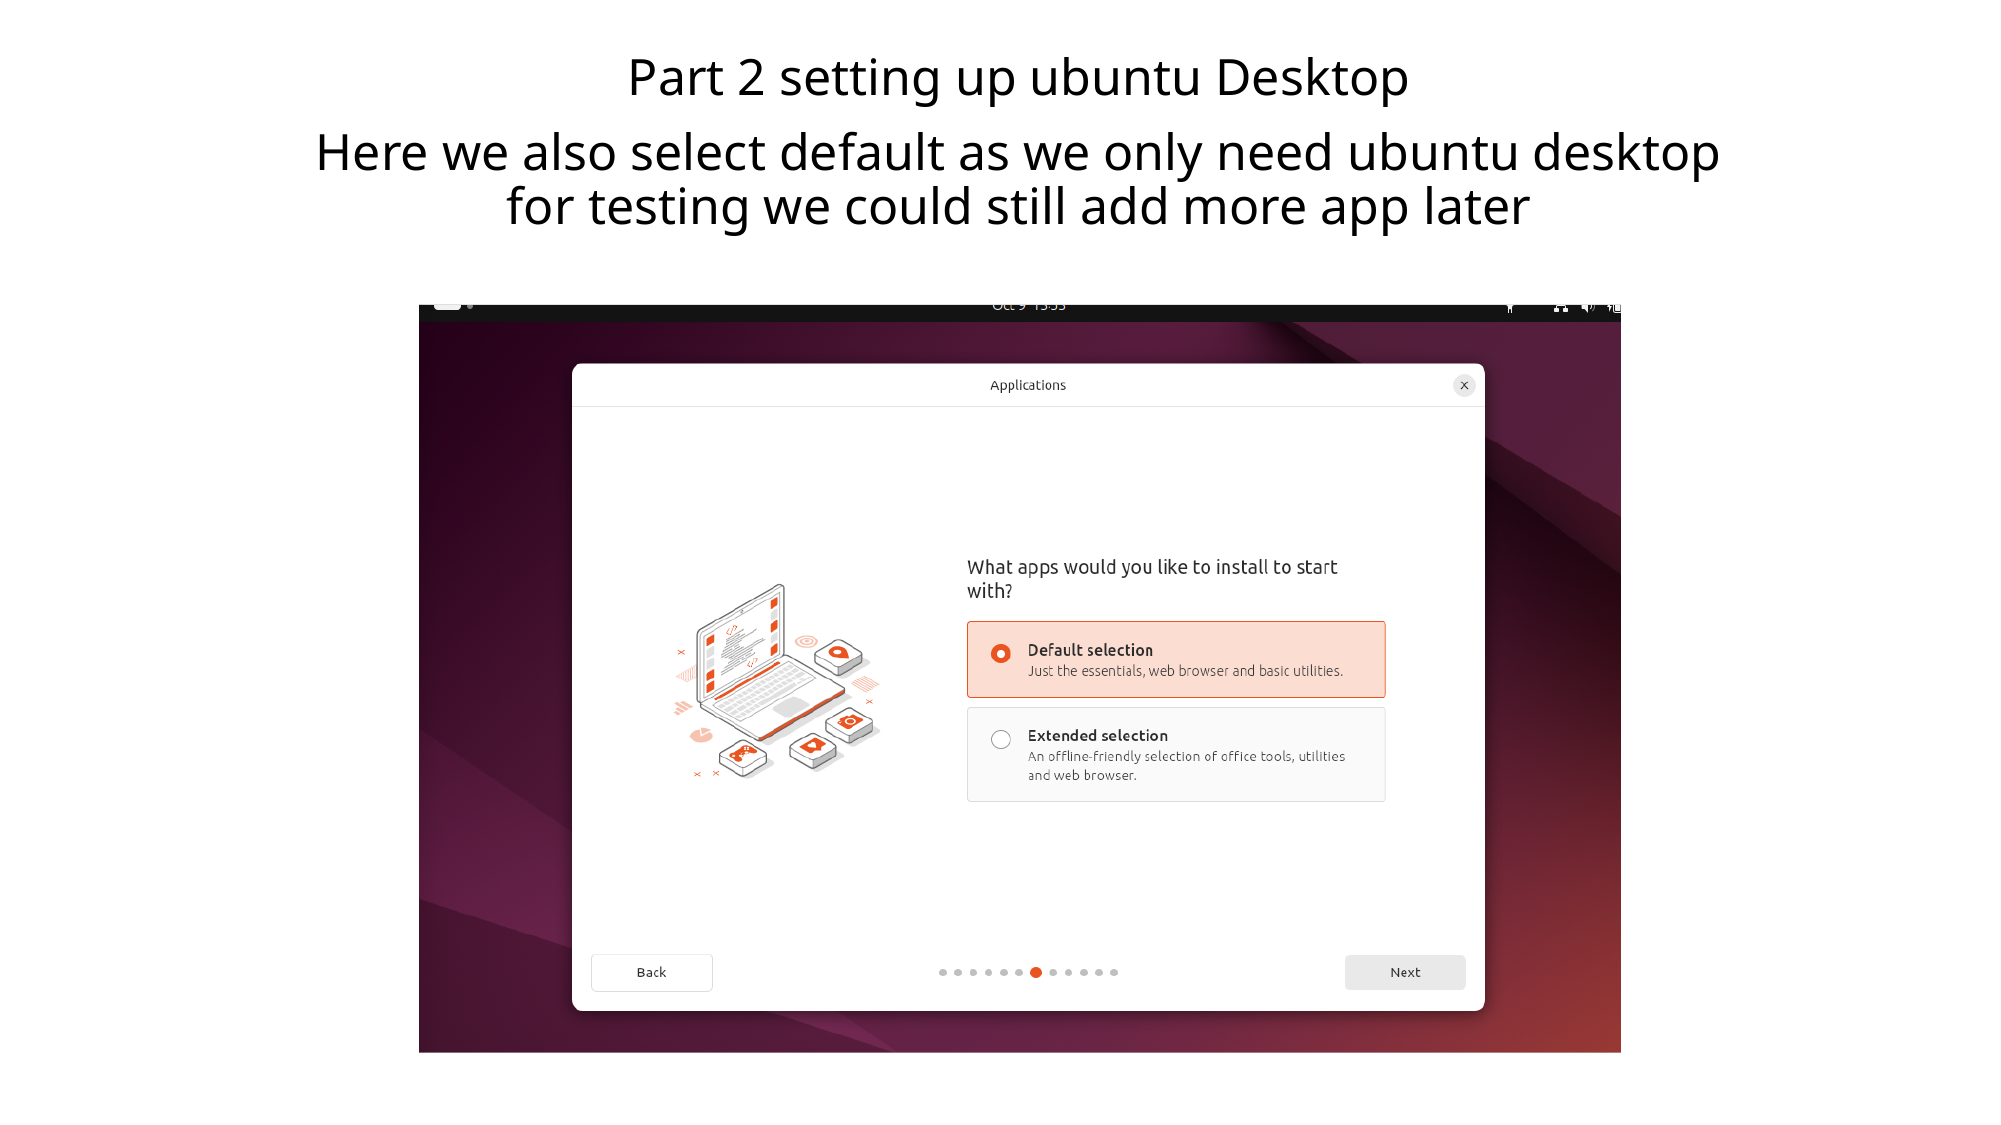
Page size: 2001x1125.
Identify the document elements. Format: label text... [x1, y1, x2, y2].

picture [419, 304, 1621, 1053]
subtitle Part 2 setting up ubuntu Desktop Here we also select default as we only need ubuntu desktop for testing we could still add more app later [269, 45, 1770, 271]
